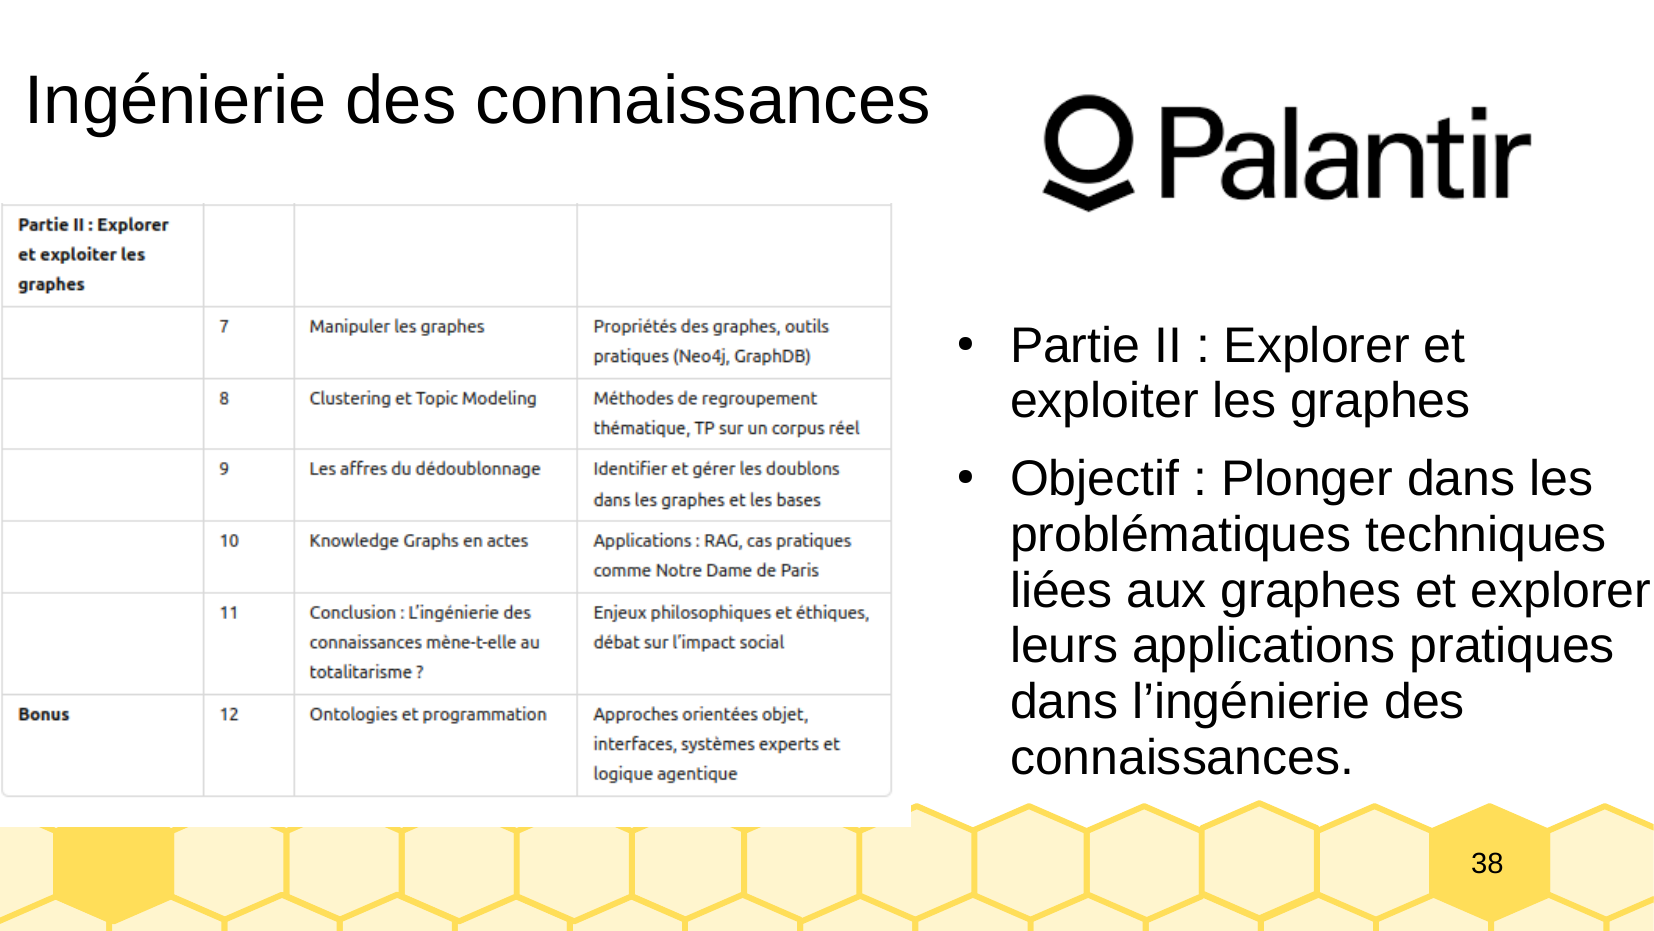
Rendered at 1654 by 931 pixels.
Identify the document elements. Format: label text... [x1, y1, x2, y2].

title Ingénierie des connaissances [0, 21, 1223, 178]
picture [0, 203, 911, 827]
list Partie II : Explorer et exploiter les graphes Objectif : Plonger dans les problématiques techniques liées aux graphes et explorer leurs applications pratiques dans l’ingénierie des connaissances. [939, 316, 1654, 857]
picture [1038, 29, 1536, 278]
